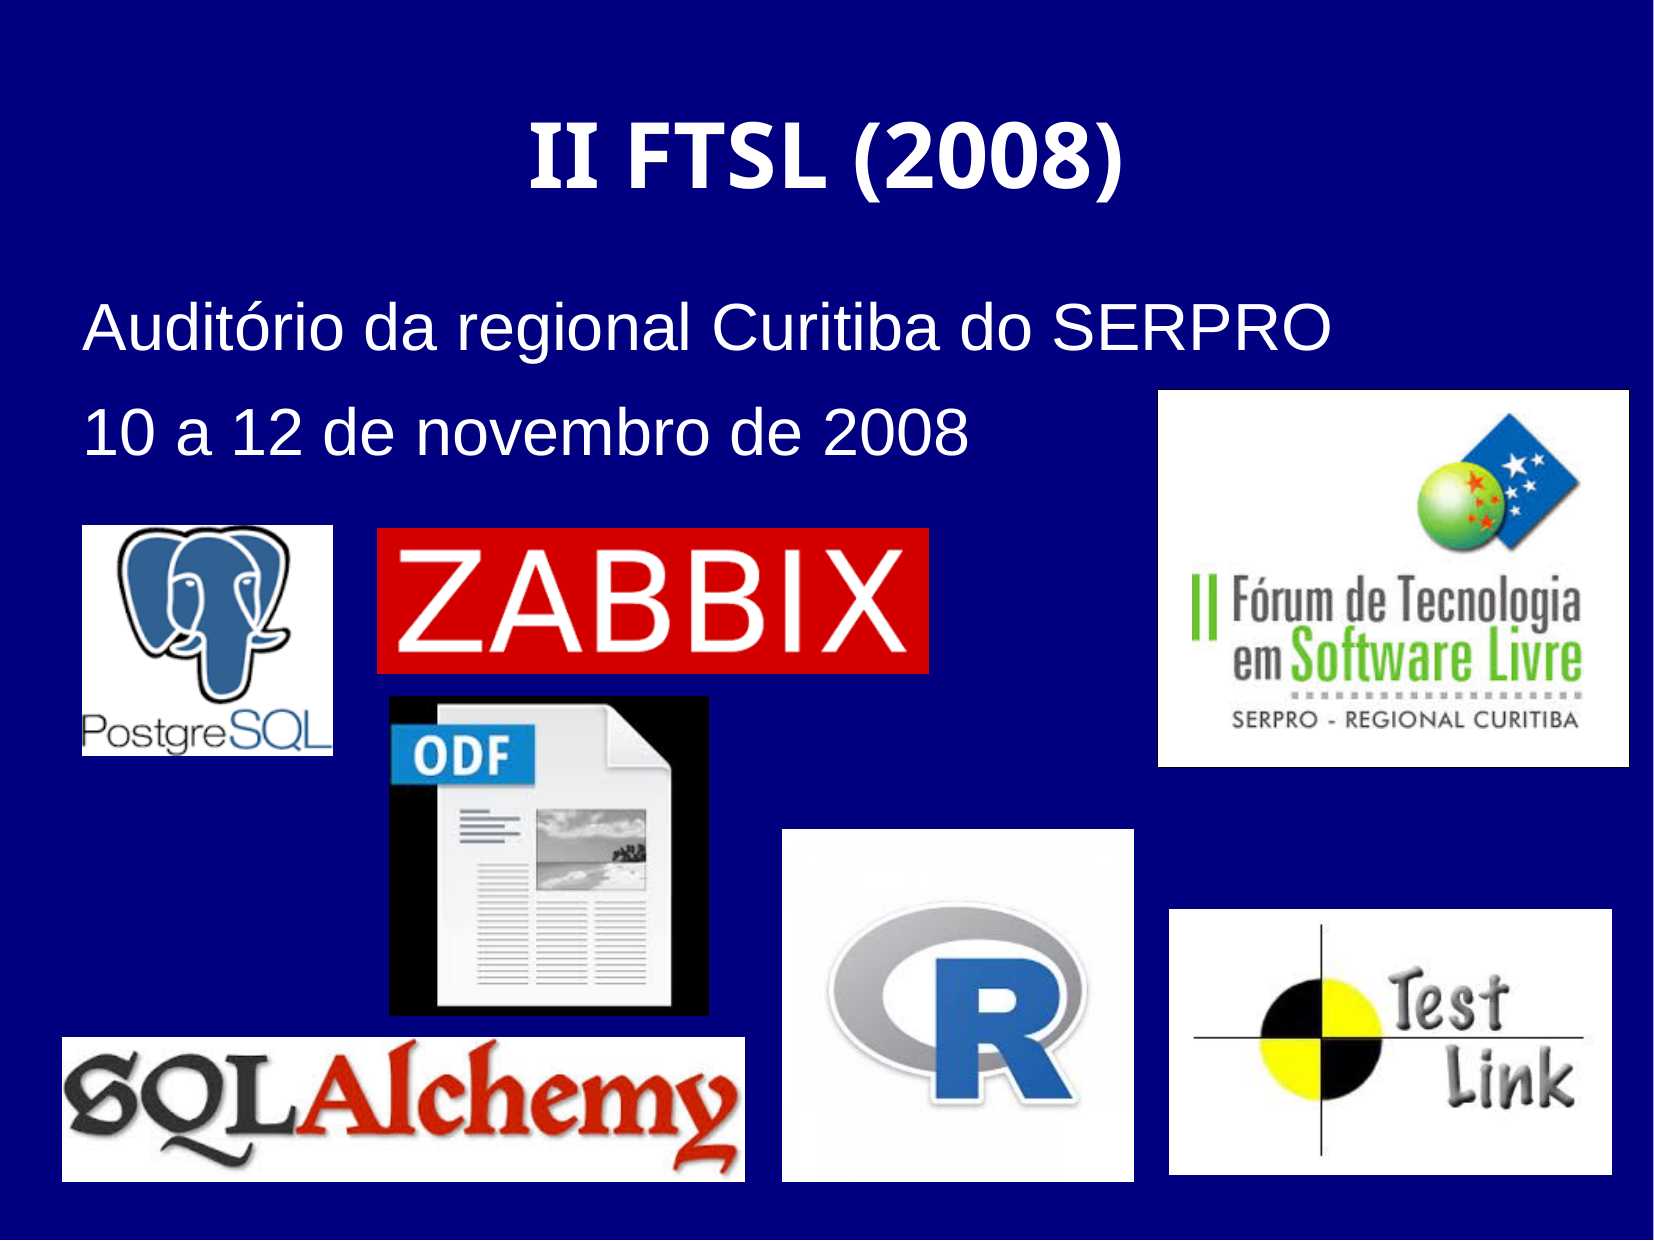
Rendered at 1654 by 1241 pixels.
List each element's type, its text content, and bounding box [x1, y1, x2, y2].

picture [1169, 909, 1612, 1176]
picture [82, 525, 333, 756]
title II FTSL (2008) [82, 49, 1571, 257]
list Auditório da regional Curitiba do SERPRO 10 a 12 de novembro de 2008 [82, 290, 1571, 1010]
text_box [1571, 389, 1630, 768]
picture [782, 829, 1134, 1182]
picture [1192, 413, 1584, 729]
picture [62, 1037, 745, 1182]
picture [389, 696, 709, 1016]
picture [377, 528, 929, 674]
